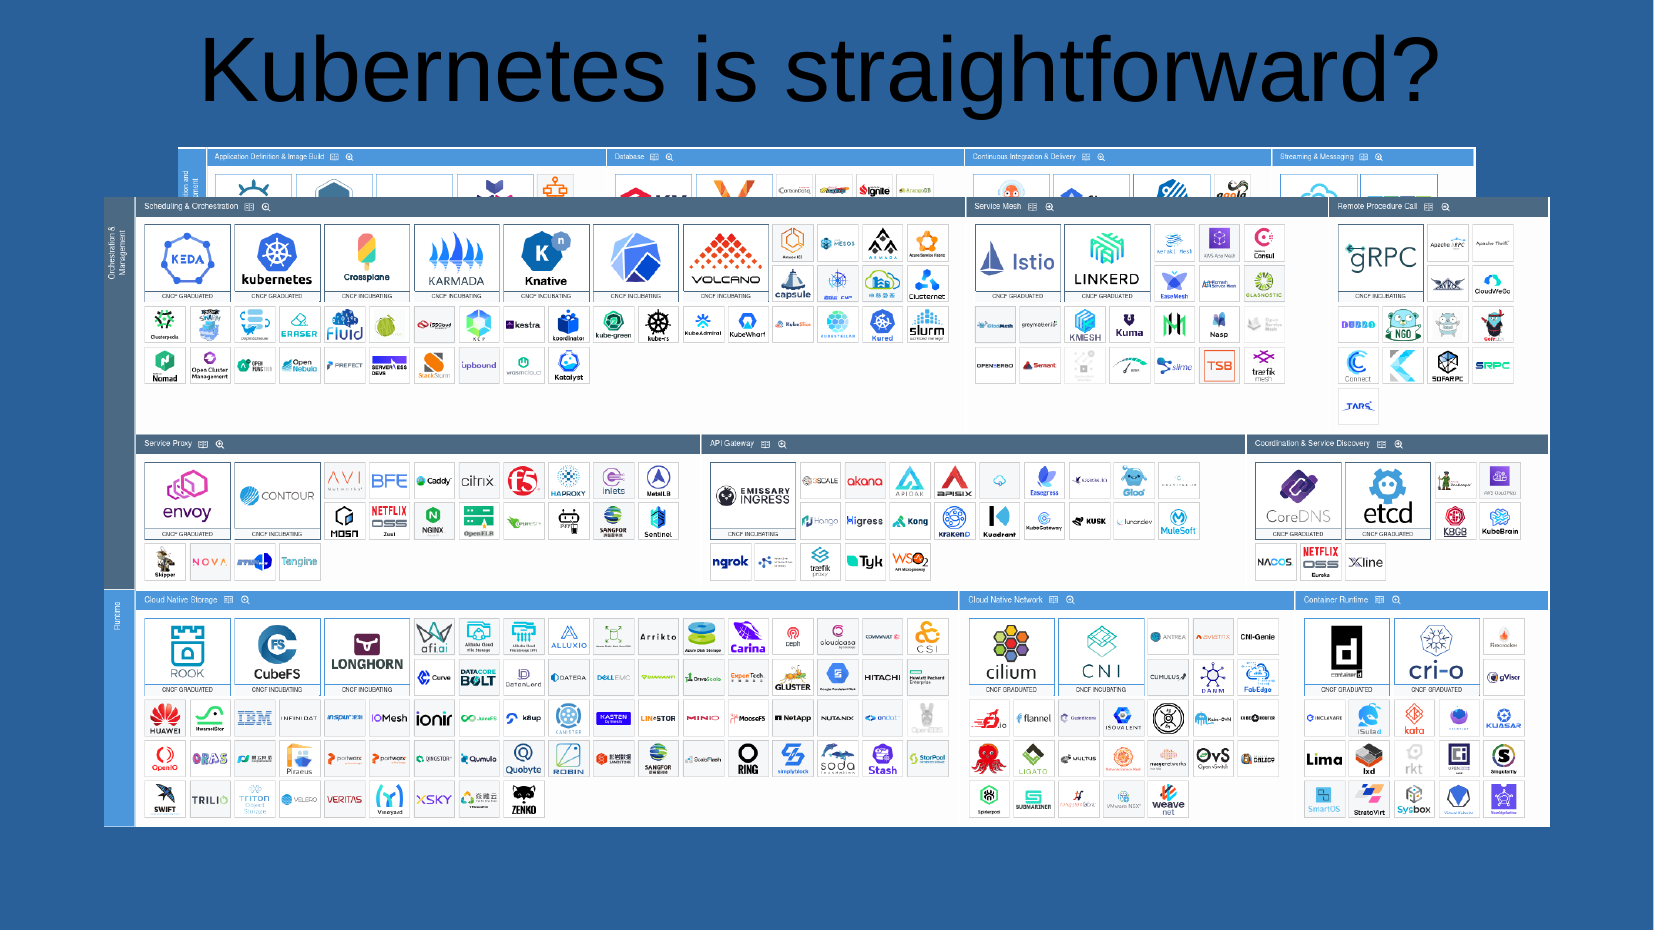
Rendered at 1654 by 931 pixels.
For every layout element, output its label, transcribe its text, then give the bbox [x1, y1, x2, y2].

picture [104, 147, 1550, 827]
title Kubernetes is straightforward? [76, 0, 1565, 148]
